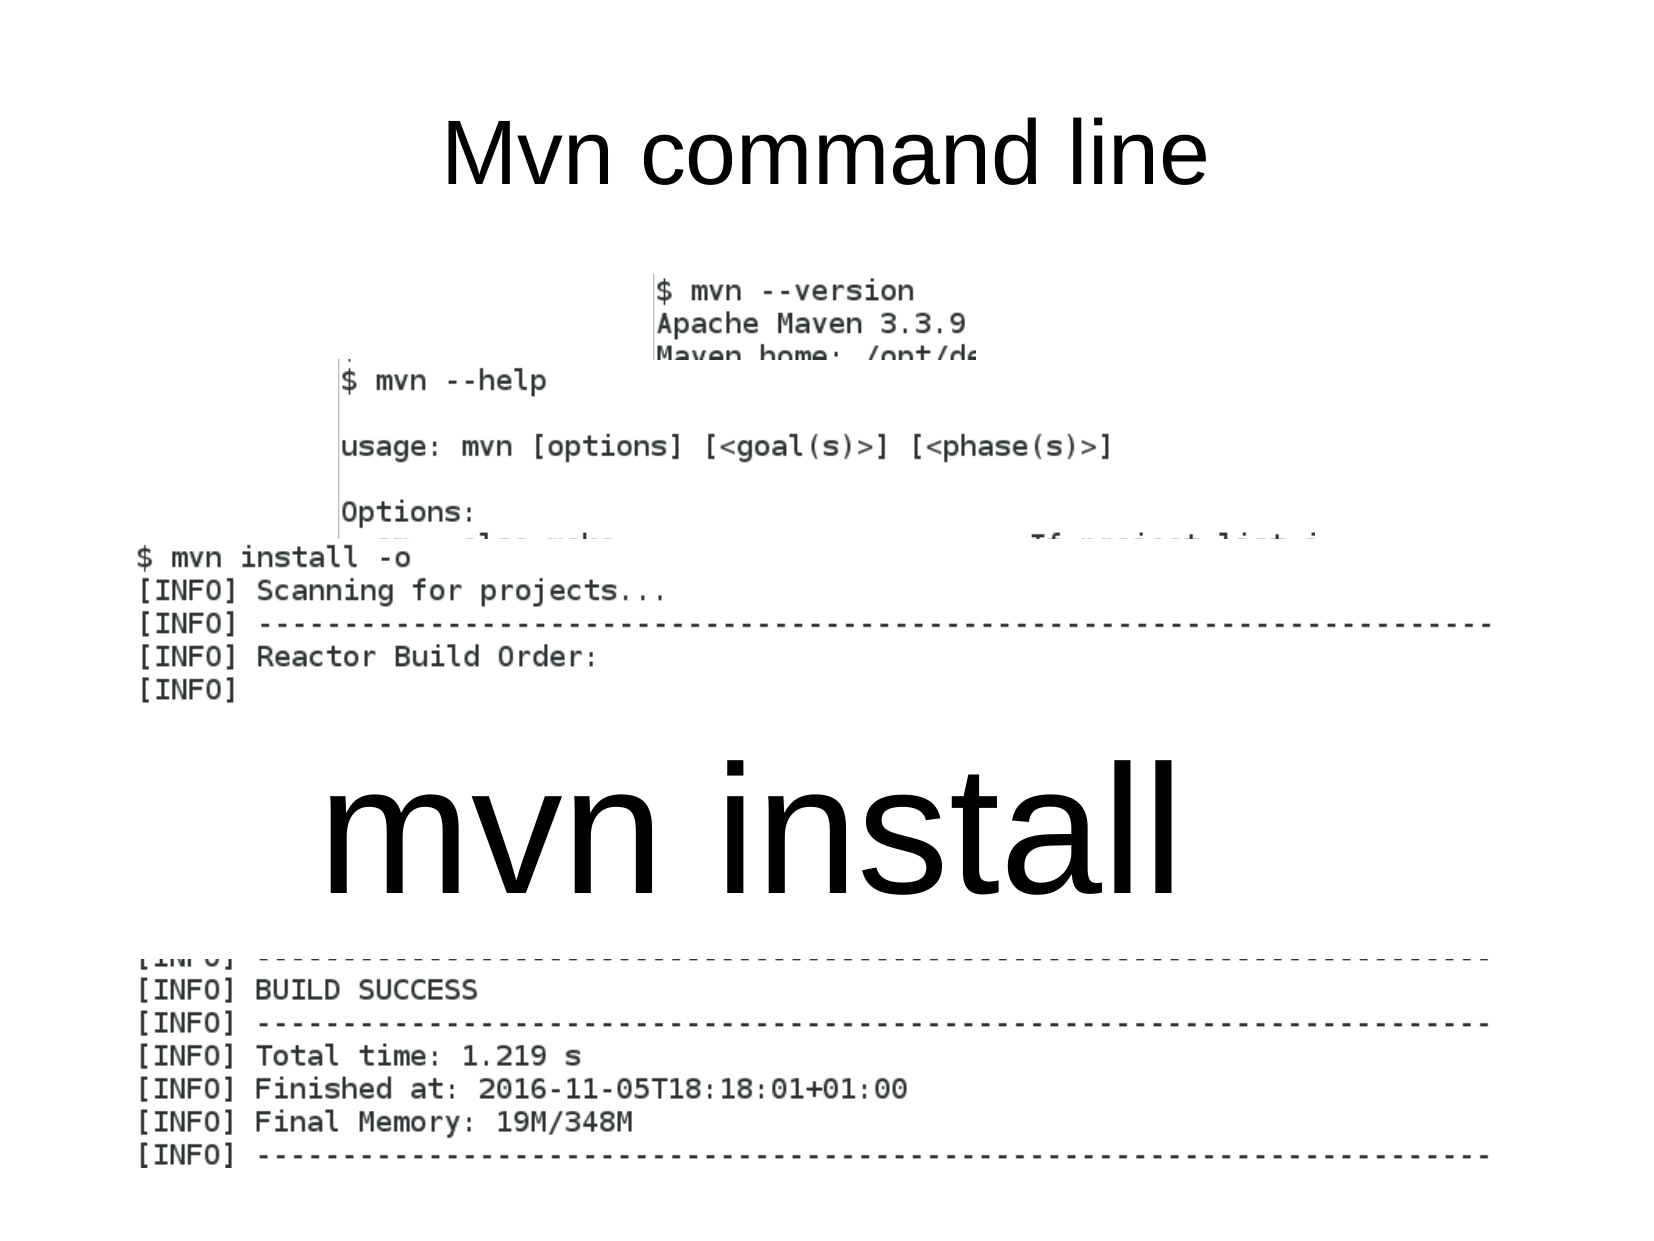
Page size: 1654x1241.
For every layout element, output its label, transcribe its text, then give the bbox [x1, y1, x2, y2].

picture [135, 959, 1496, 1168]
title Mvn command line [82, 49, 1571, 257]
text_box mvn install [303, 720, 1654, 991]
picture [135, 274, 1495, 706]
